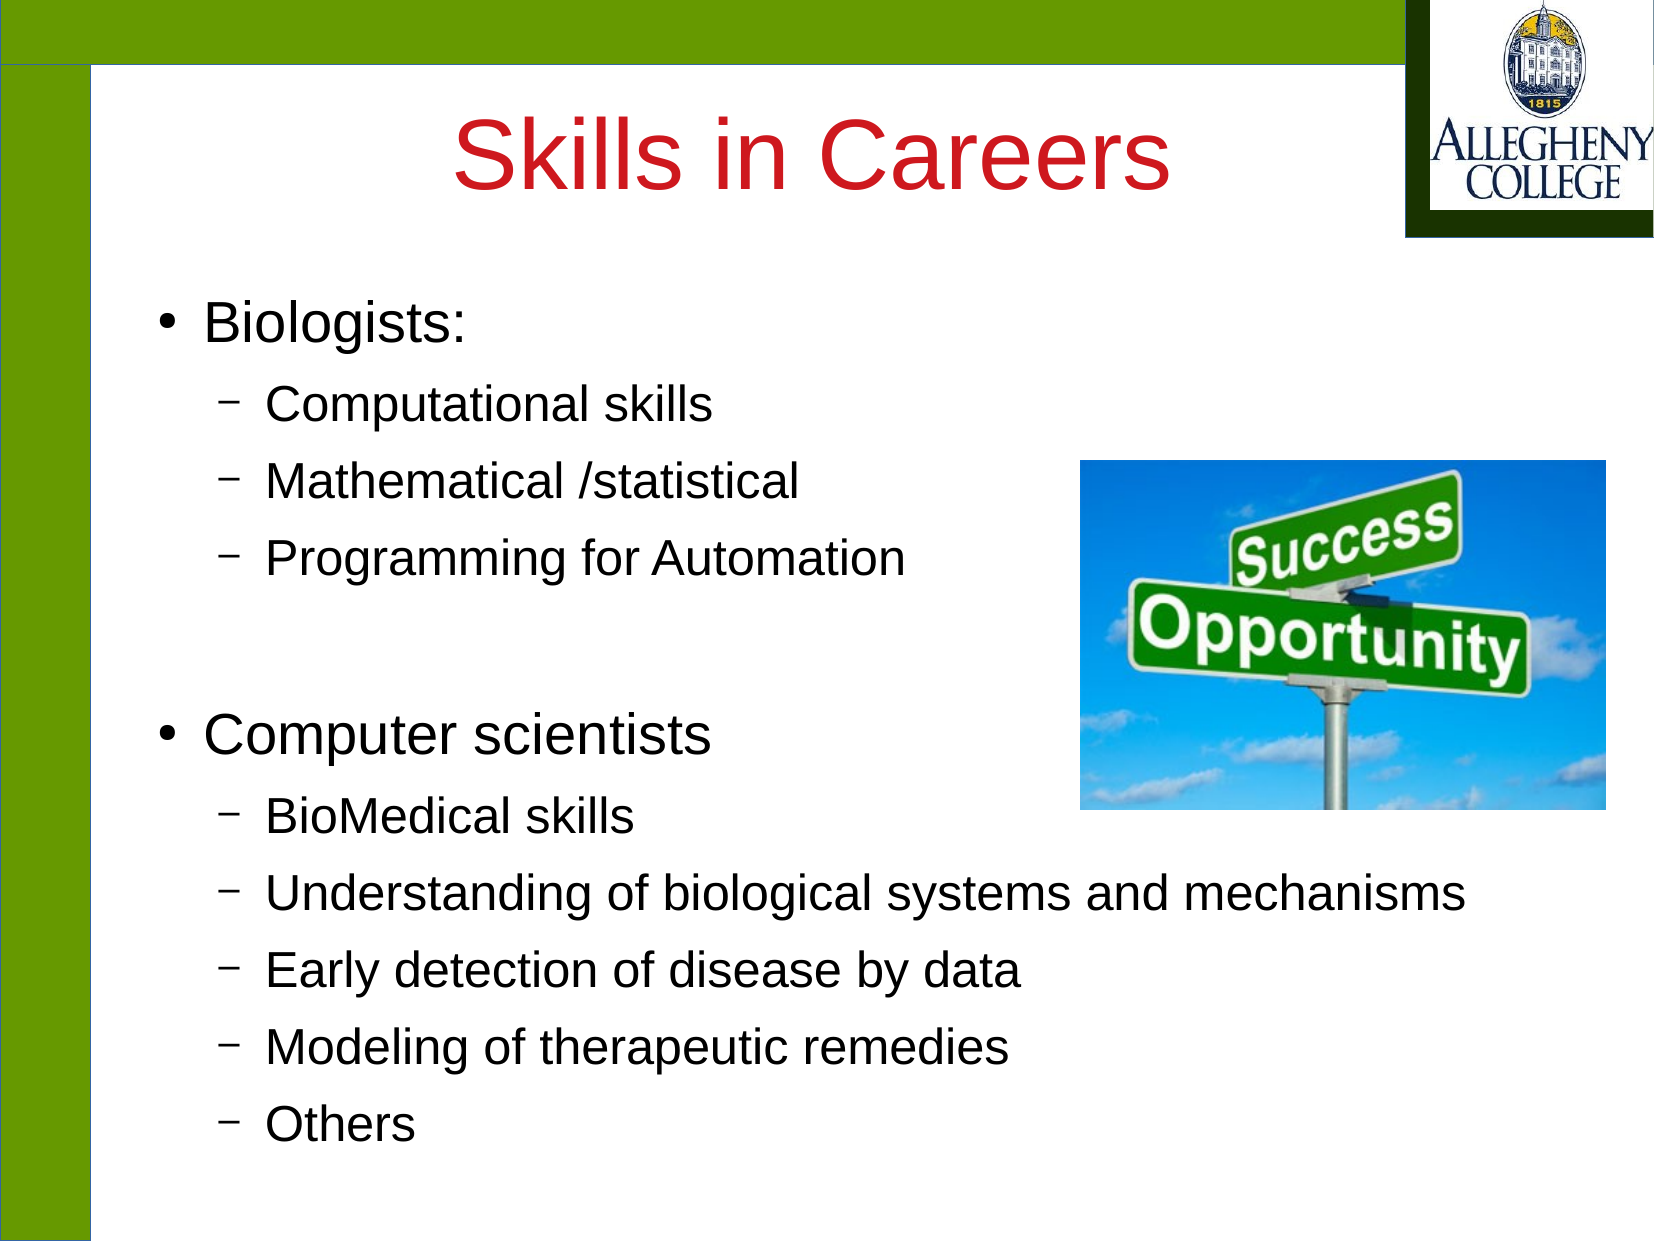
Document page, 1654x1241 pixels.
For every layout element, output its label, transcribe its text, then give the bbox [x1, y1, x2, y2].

picture [1141, 715, 1157, 721]
picture [1080, 460, 1606, 811]
text_box [0, 0, 1654, 1241]
picture [1430, 0, 1654, 210]
list Biologists: Computational skills Mathematical /statistical Programming for Automation Computer scientists BioMedical skills Understanding of biological systems and mechanisms Early detection of disease by data Modeling of therapeutic remedies Others [141, 290, 1630, 1156]
text_box Skills in Careers [361, 91, 1264, 267]
